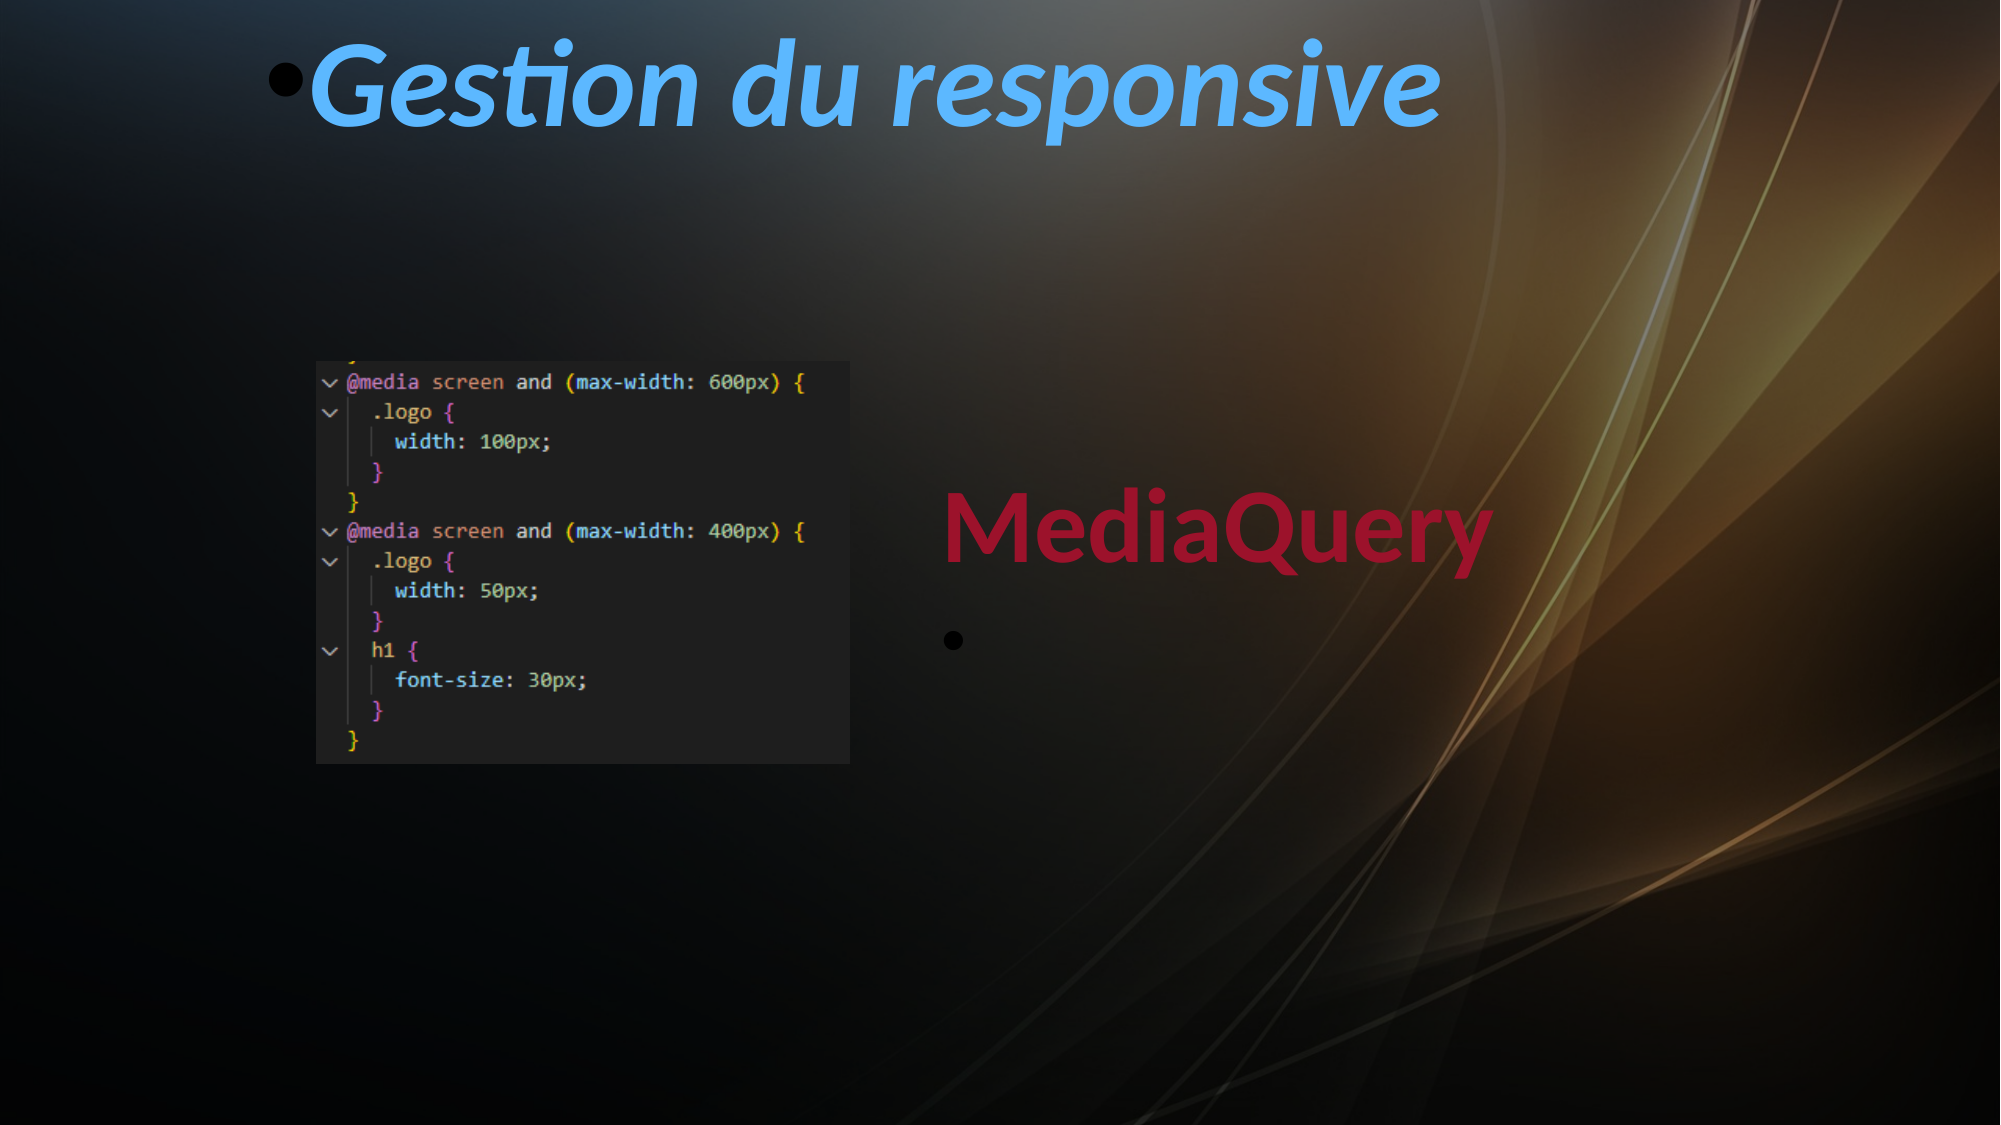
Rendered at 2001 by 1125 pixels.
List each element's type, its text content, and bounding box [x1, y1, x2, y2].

text_box MediaQuery [926, 483, 1684, 642]
text_box Gestion du responsive [249, 10, 1750, 165]
picture [0, 0, 2000, 1125]
